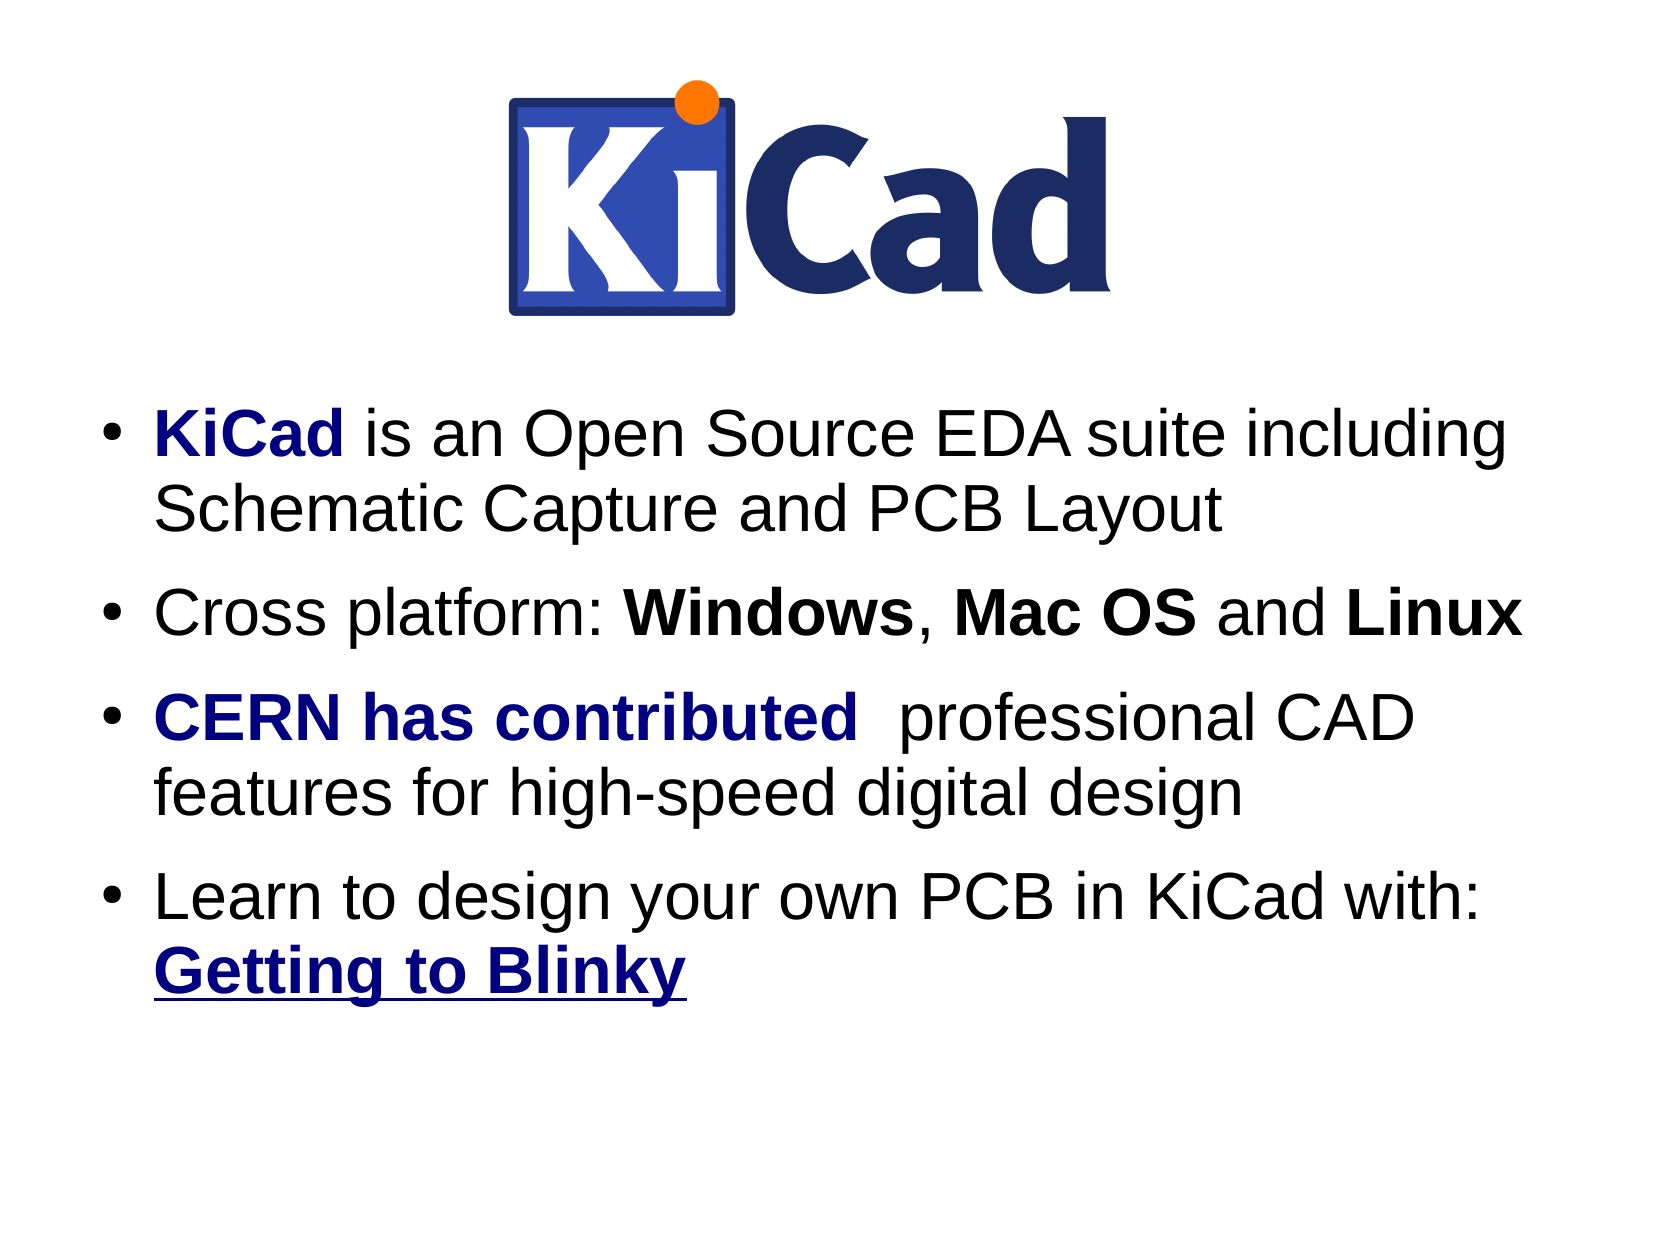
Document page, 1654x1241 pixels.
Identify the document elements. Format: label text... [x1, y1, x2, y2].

list KiCad is an Open Source EDA suite including Schematic Capture and PCB Layout Cross platform: Windows, Mac OS and Linux CERN has contributed professional CAD features for high-speed digital design Learn to design your own PCB in KiCad with: Getting to Blinky [82, 396, 1571, 1176]
picture [494, 68, 1120, 324]
